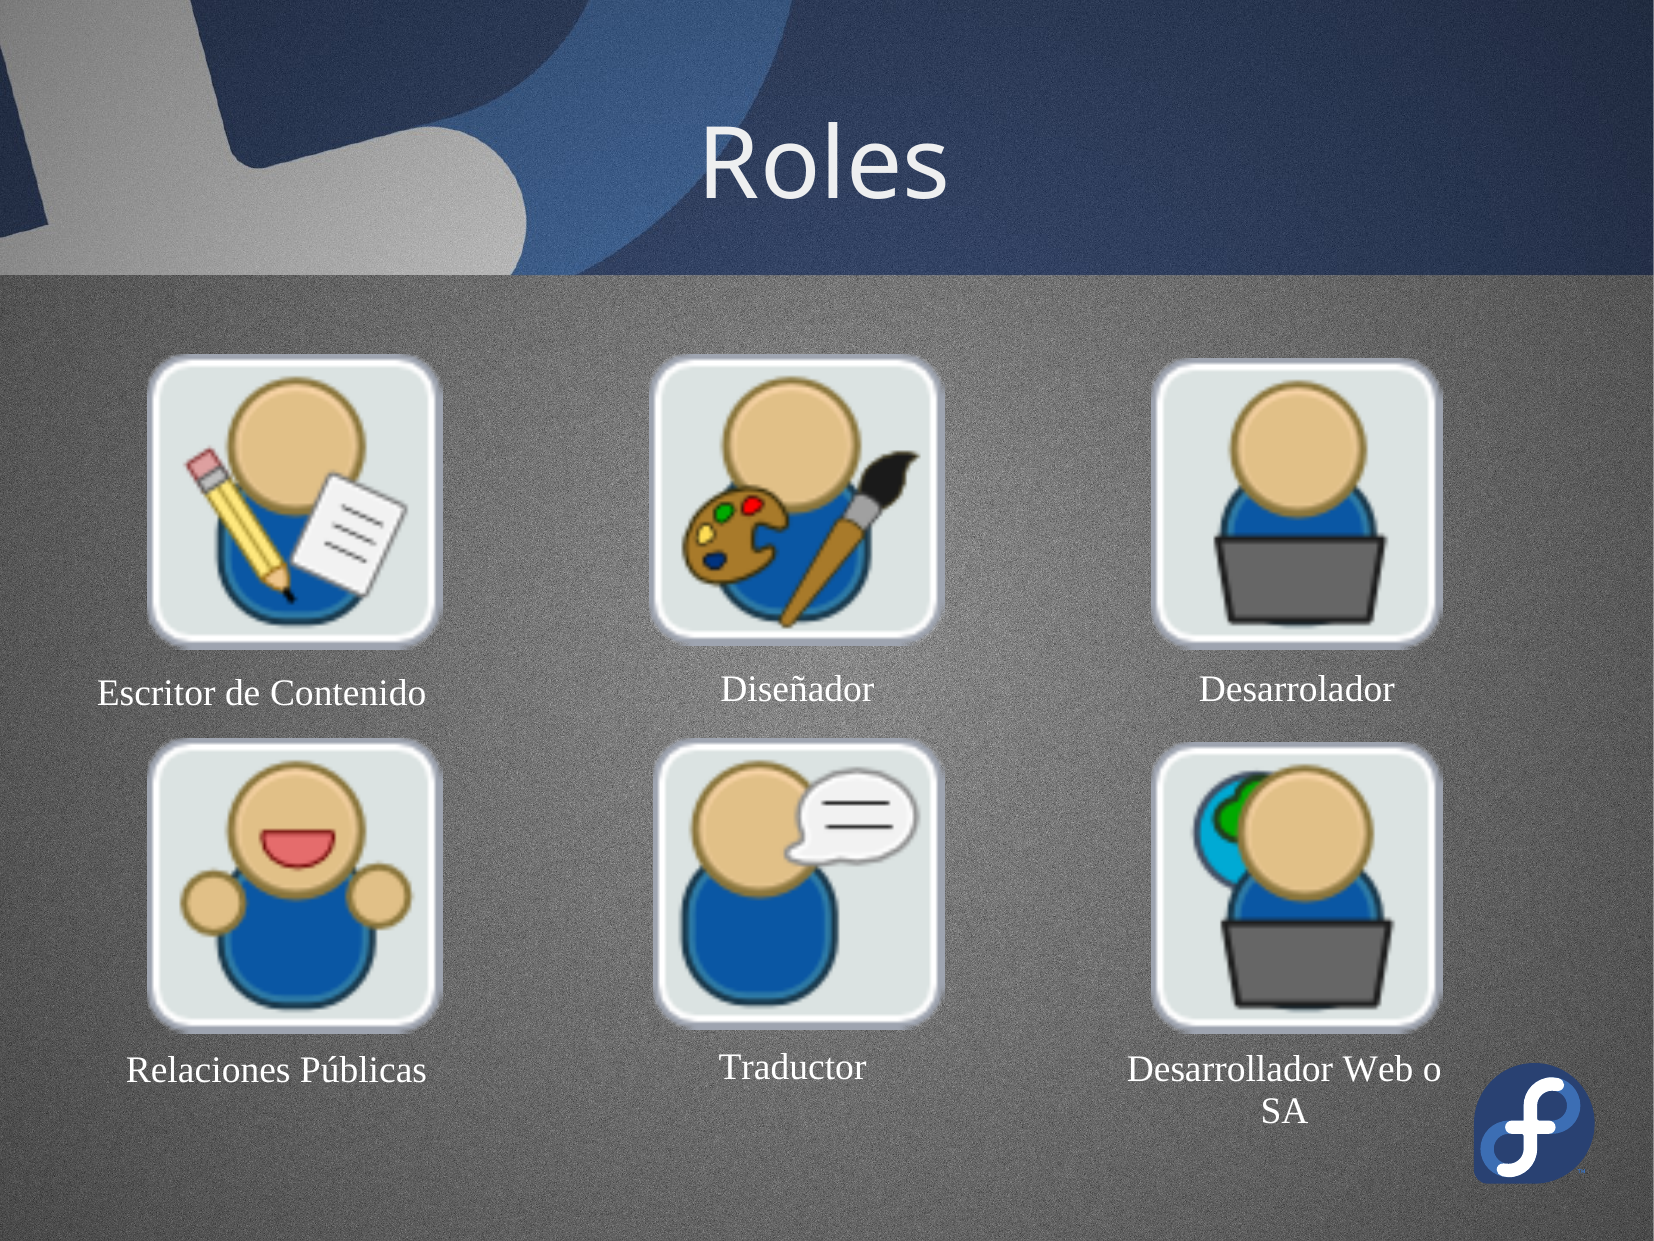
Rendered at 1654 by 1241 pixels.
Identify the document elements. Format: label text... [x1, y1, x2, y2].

text_box Relaciones Públicas [111, 1039, 555, 1096]
text_box Roles [86, 59, 1563, 266]
text_box Escritor de Contenido [82, 661, 526, 751]
text_box Diseñador [635, 657, 960, 715]
text_box Traductor [600, 1036, 985, 1093]
picture [0, 0, 1654, 1241]
text_box Desarrolador [1104, 658, 1489, 715]
text_box Desarrollador Web o SA [1092, 1038, 1477, 1137]
